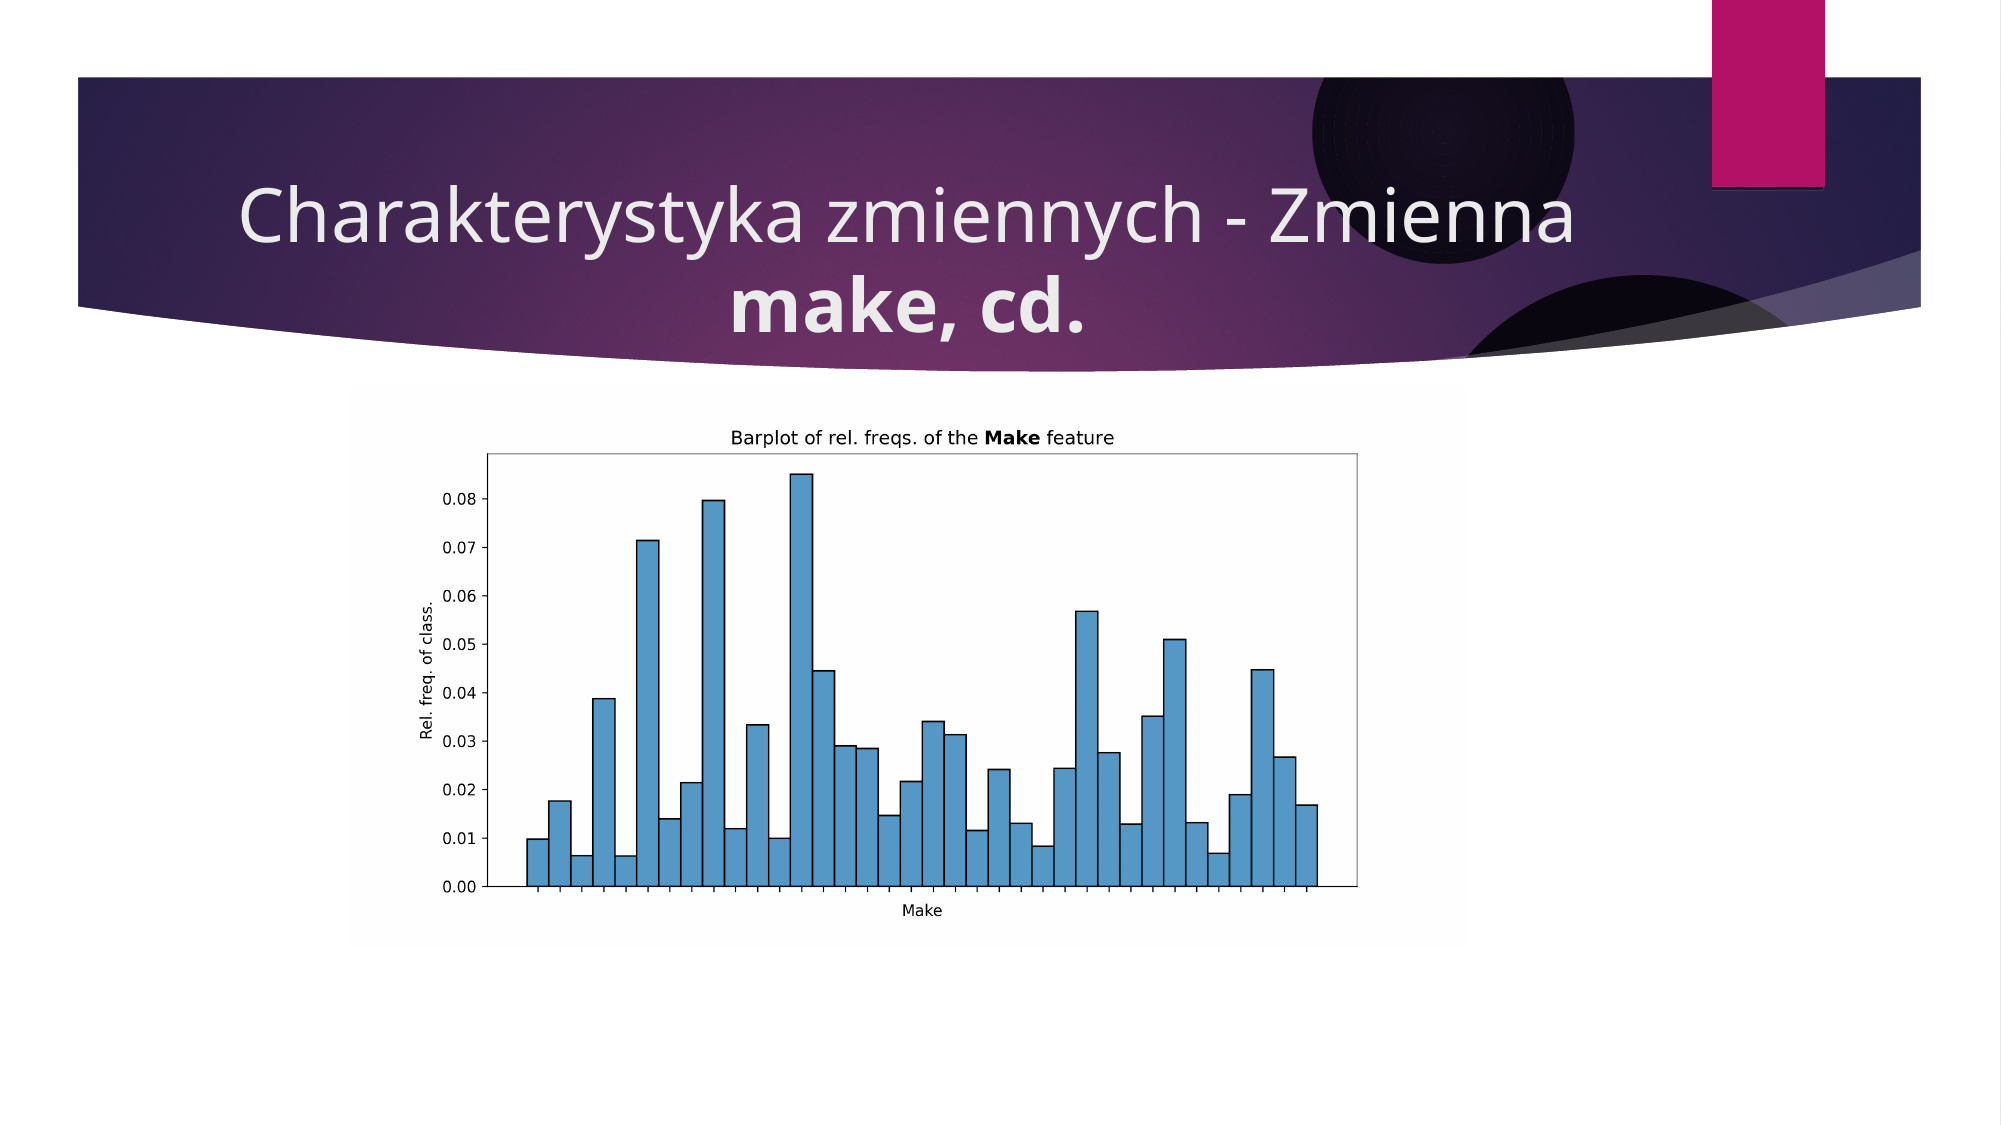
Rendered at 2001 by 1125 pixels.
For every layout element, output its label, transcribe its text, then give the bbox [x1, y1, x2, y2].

title Charakterystyka zmiennych - Zmienna make, cd. [189, 159, 1627, 276]
picture [347, 386, 1469, 948]
